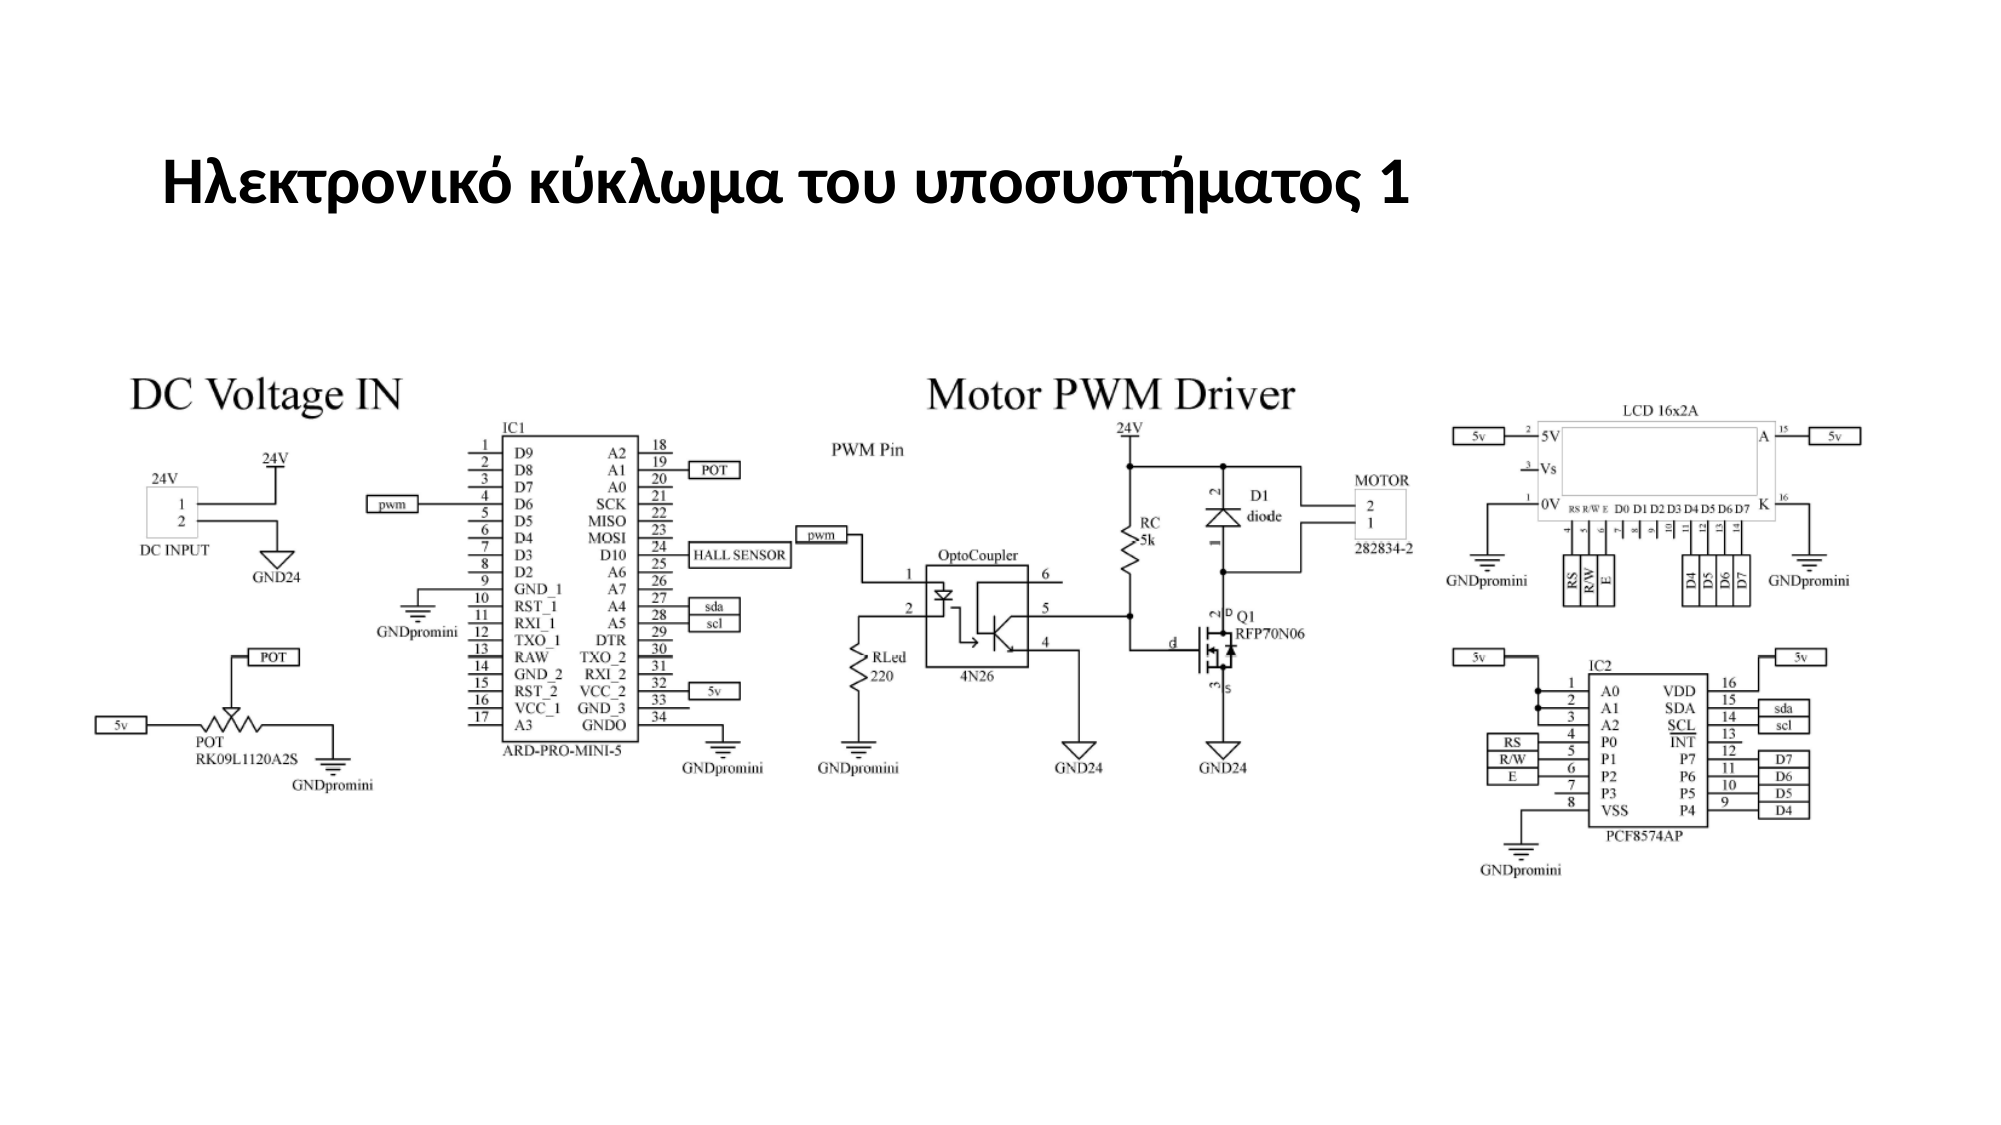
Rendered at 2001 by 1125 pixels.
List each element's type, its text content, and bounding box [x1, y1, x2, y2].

title Ηλεκτρονικό κύκλωμα του υποσυστήματος 1 [147, 73, 1919, 292]
picture [81, 364, 1919, 894]
